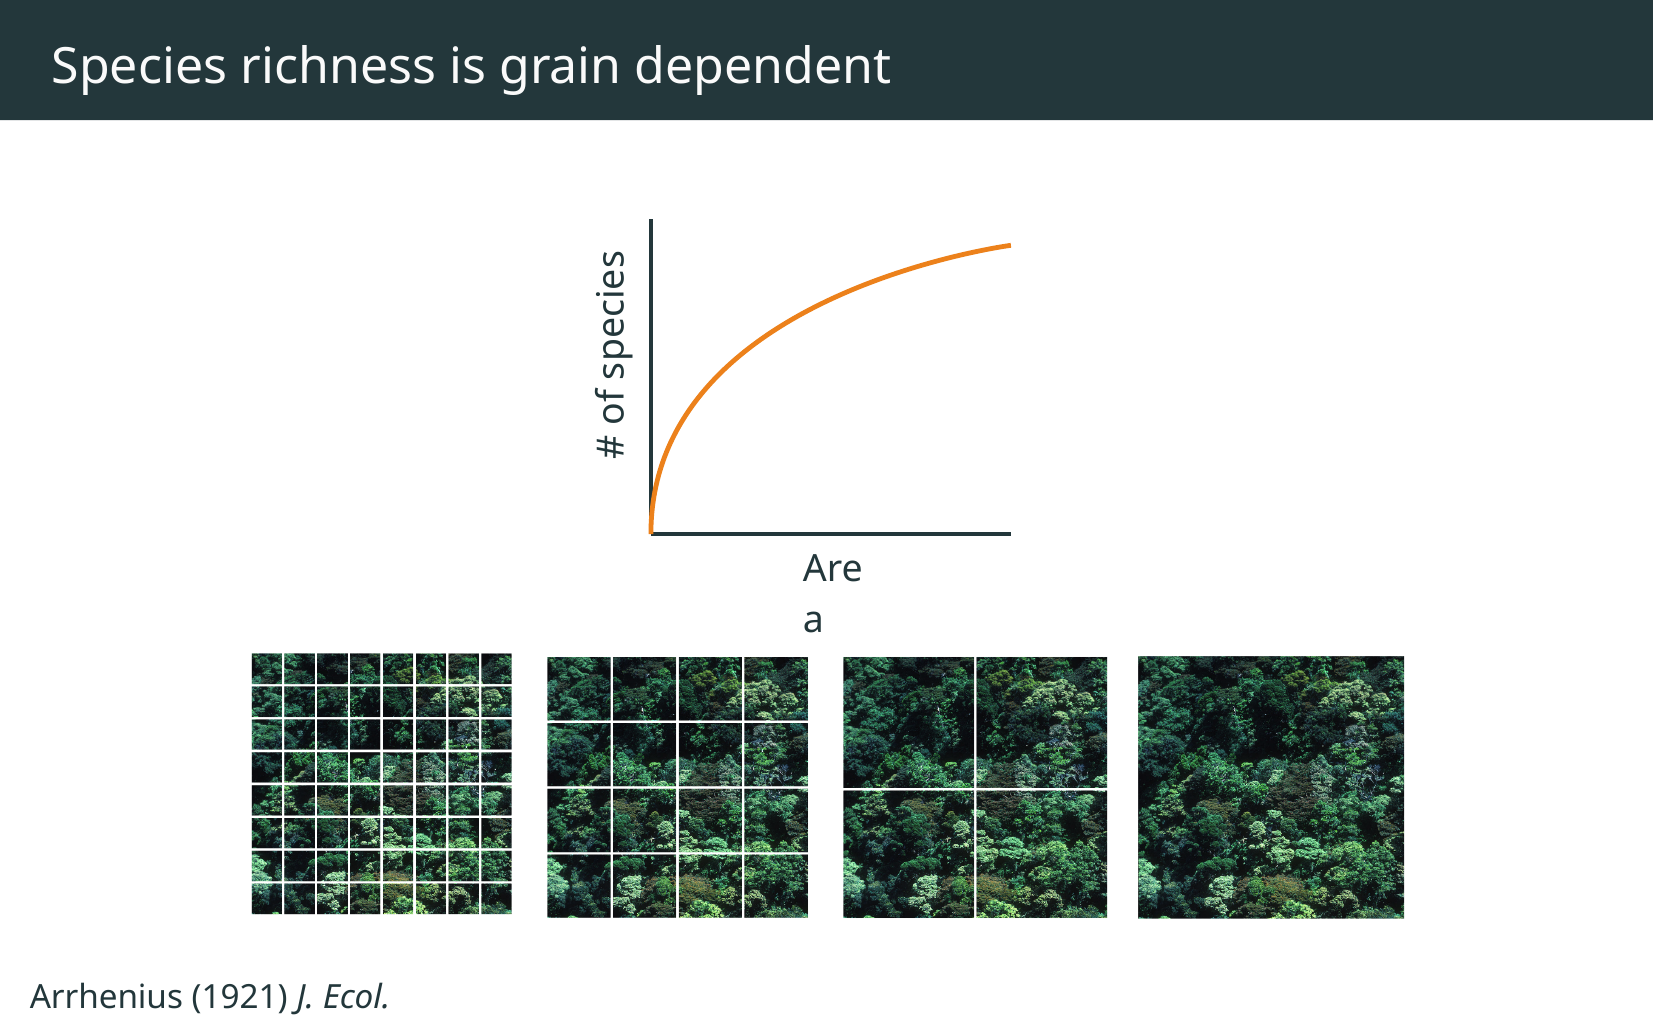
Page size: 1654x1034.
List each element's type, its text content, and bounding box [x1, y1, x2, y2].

text_box Species richness is grain dependent [51, 30, 1384, 91]
text_box Area [788, 534, 893, 595]
picture [245, 649, 1410, 925]
text_box [0, 0, 1653, 121]
text_box Arrhenius (1921) J. Ecol. [15, 965, 1051, 1034]
text_box # of species [576, 204, 636, 475]
